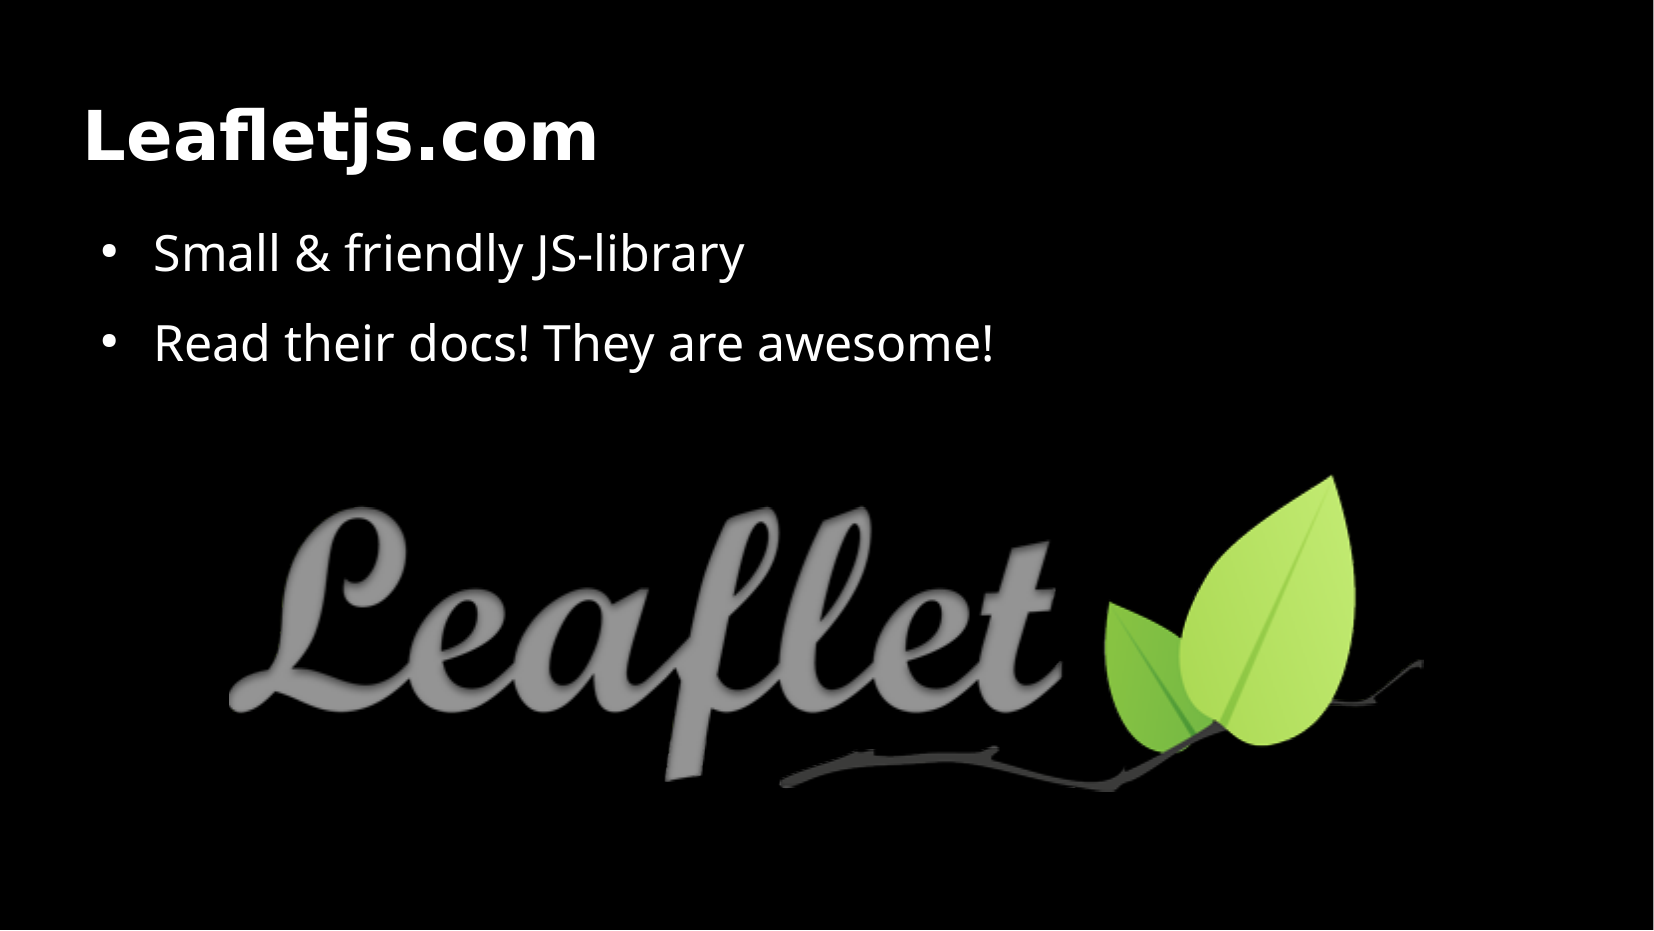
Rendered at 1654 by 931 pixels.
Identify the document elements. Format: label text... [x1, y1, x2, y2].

title Leafletjs.com [82, 59, 1571, 215]
list Small & friendly JS-library Read their docs! They are awesome! [82, 217, 1571, 461]
picture [229, 474, 1424, 792]
